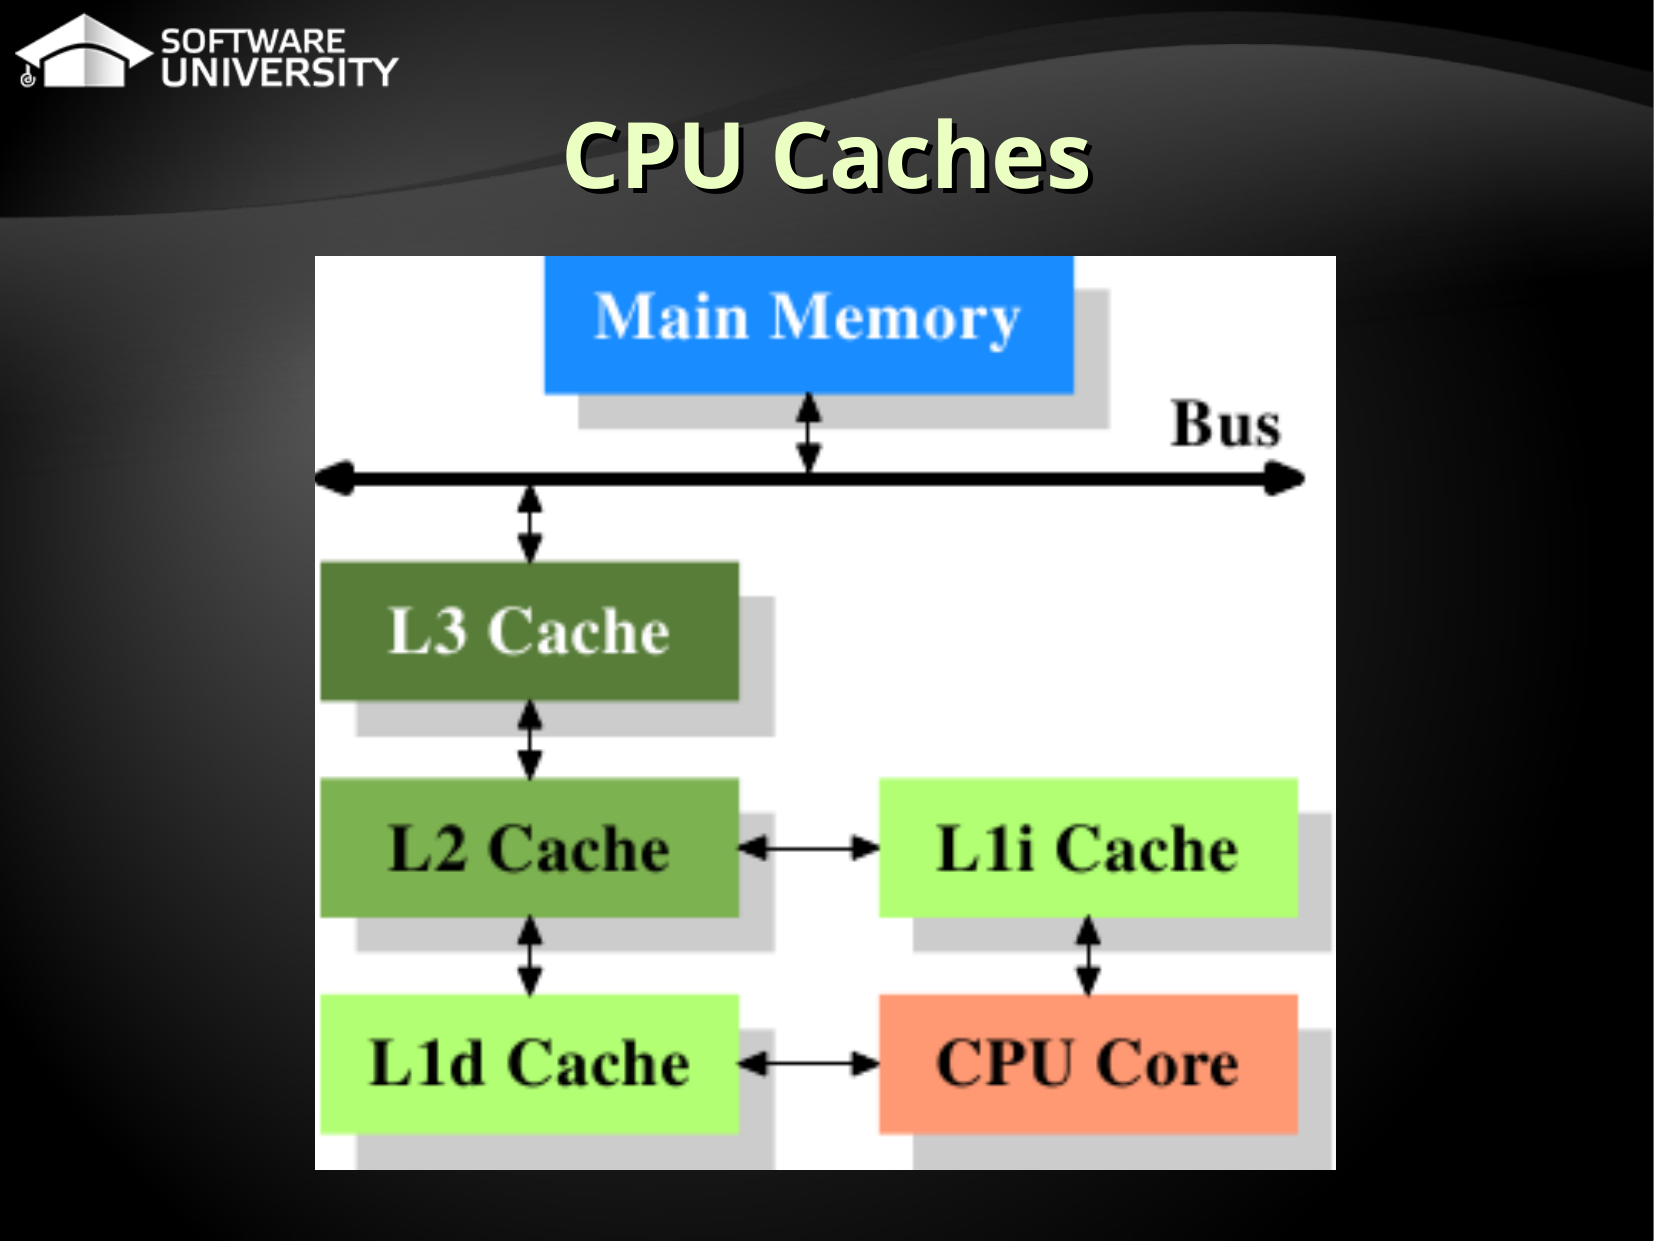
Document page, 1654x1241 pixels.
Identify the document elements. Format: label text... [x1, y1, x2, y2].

picture [0, 0, 1654, 1241]
title CPU Caches [82, 49, 1571, 257]
